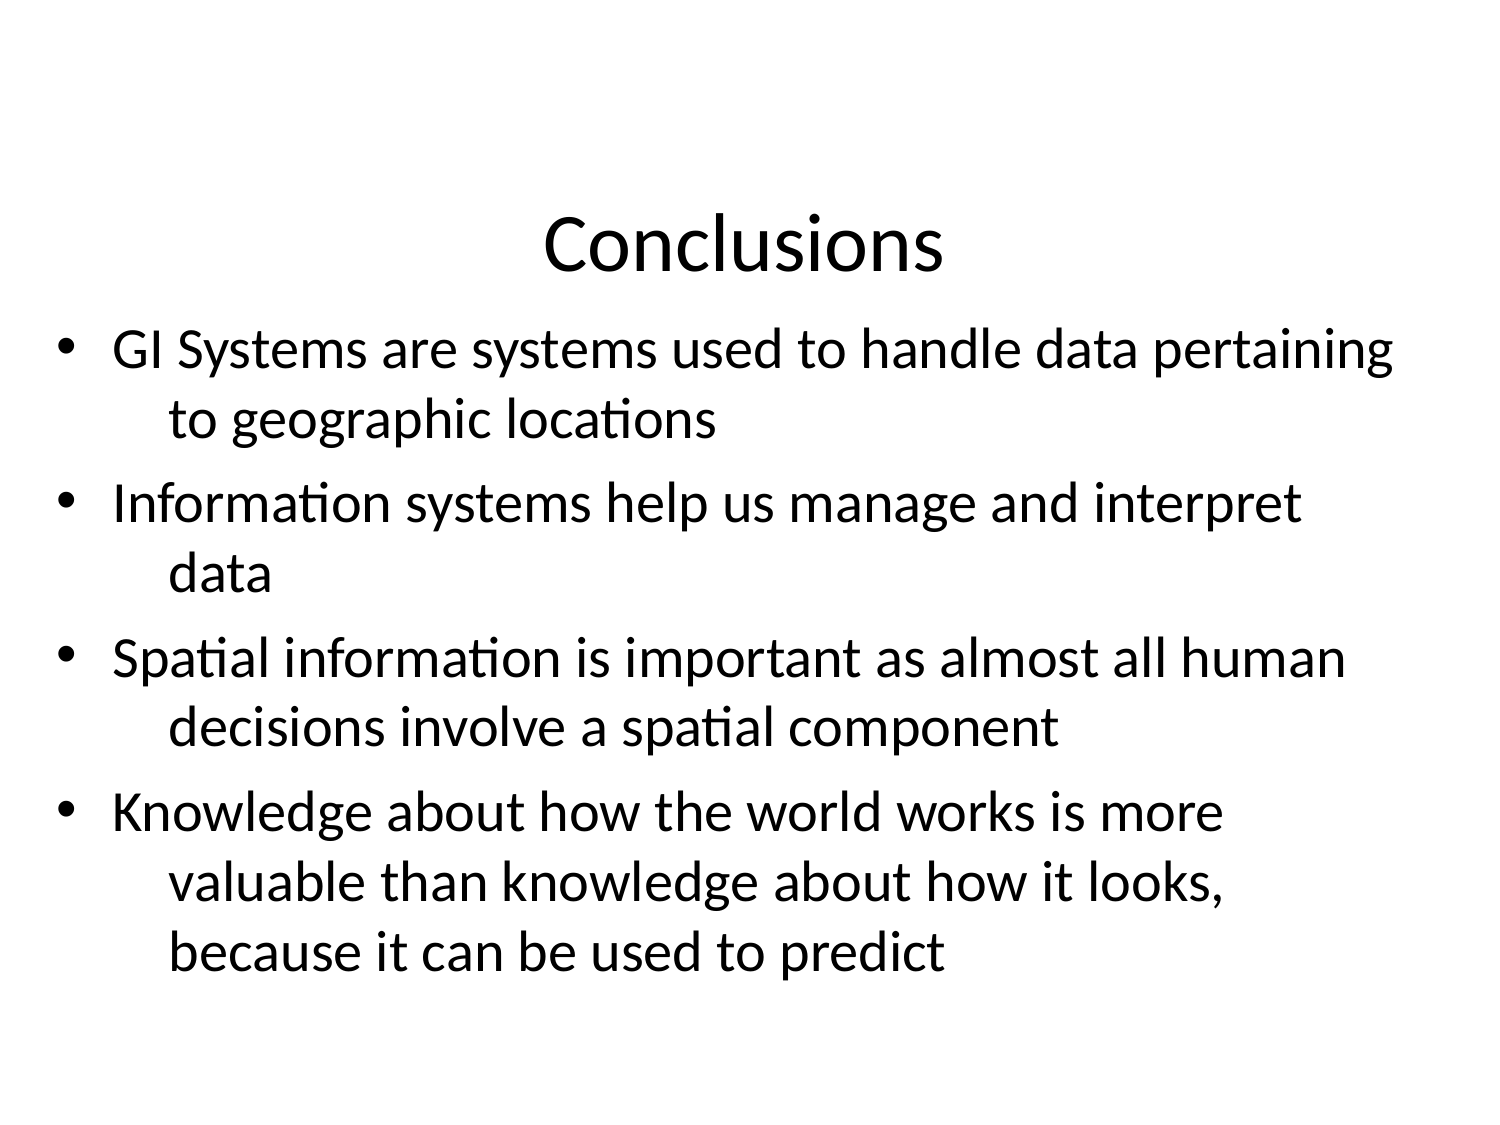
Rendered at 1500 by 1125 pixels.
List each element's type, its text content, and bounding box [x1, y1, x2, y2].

list GI Systems are systems used to handle data pertaining to geographic locations Information systems help us manage and interpret data Spatial information is important as almost all human decisions involve a spatial component Knowledge about how the world works is more valuable than knowledge about how it looks, because it can be used to predict​ [41, 302, 1436, 1095]
title Conclusions [17, 173, 1471, 303]
